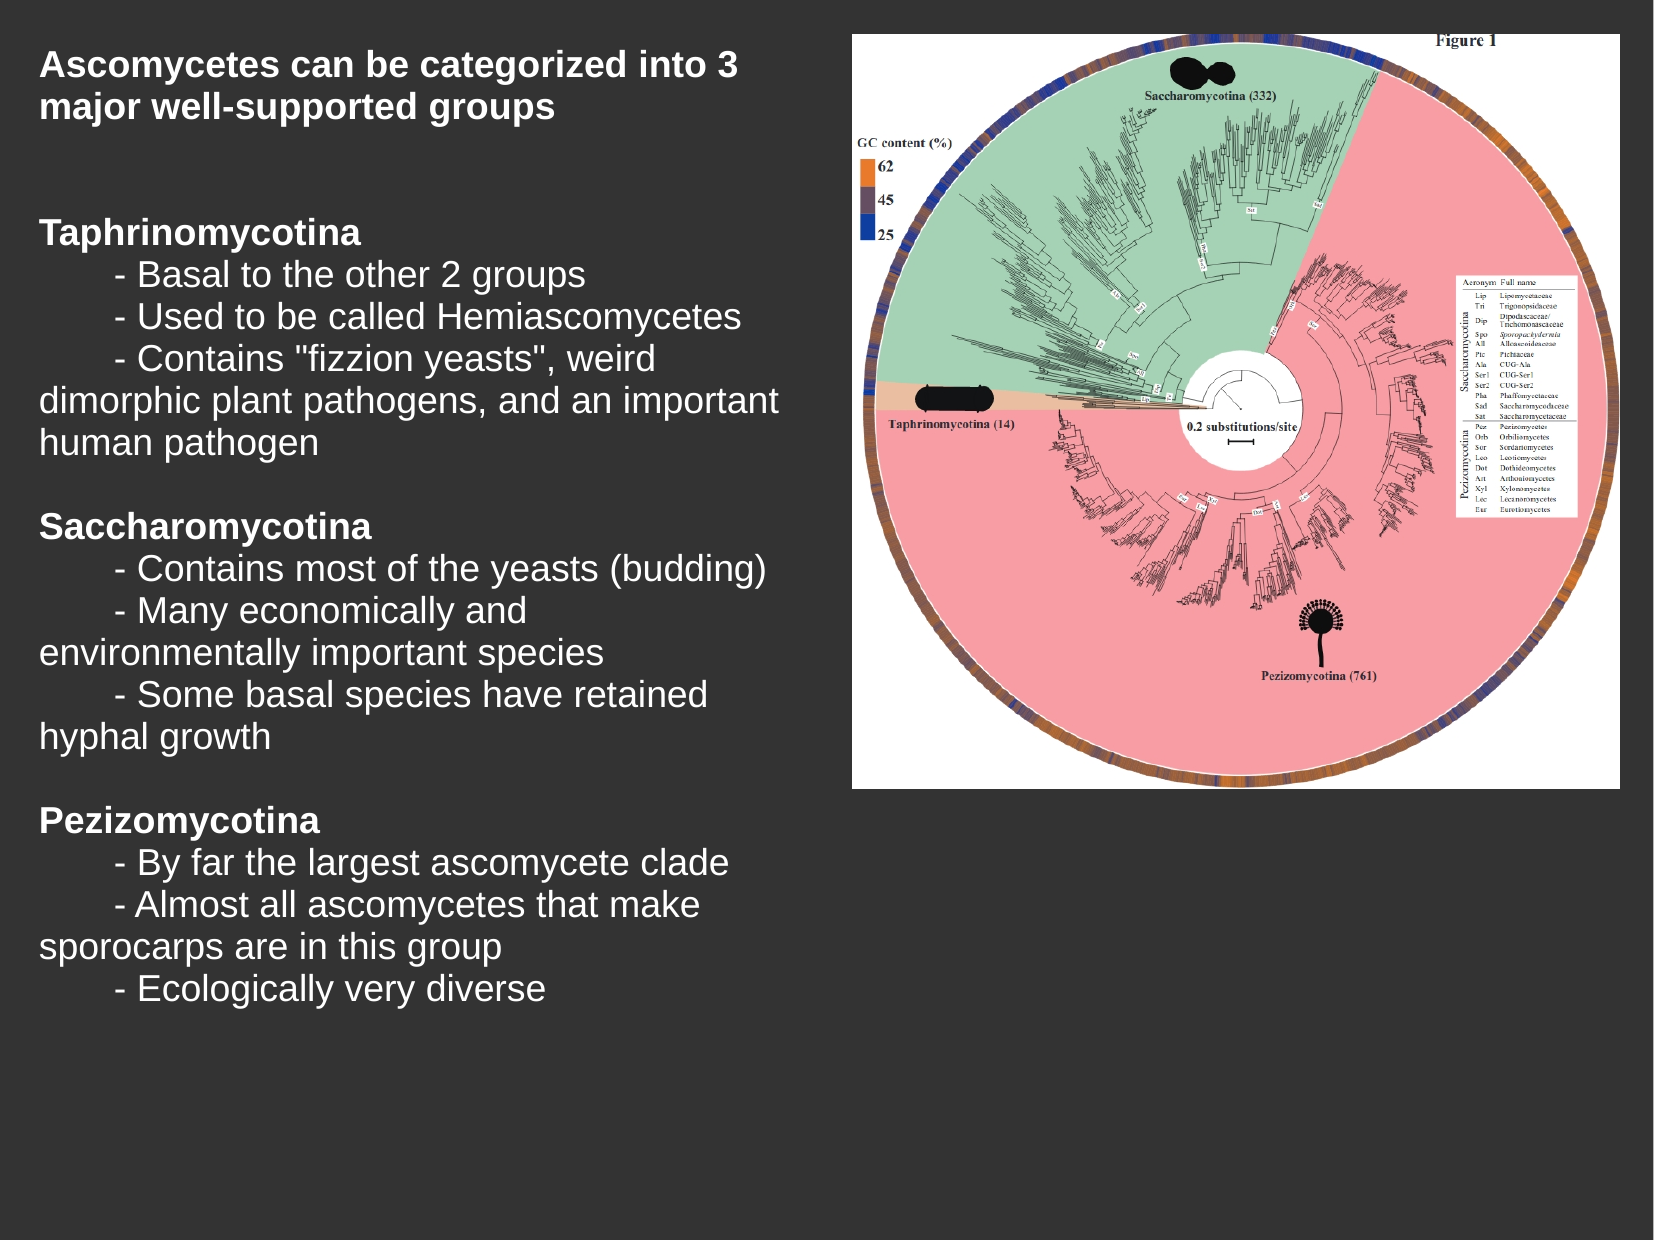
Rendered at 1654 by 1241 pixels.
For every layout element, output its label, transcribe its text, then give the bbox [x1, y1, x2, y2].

picture [852, 34, 1620, 789]
text_box Ascomycetes can be categorized into 3 major well-supported groups Taphrinomycotina - Basal to the other 2 groups - Used to be called Hemiascomycetes - Contains "fizzion yeasts", weird dimorphic plant pathogens, and an important human pathogen Saccharomycotina - Contains most of the yeasts (budding) - Many economically and environmentally important species - Some basal species have retained hyphal growth Pezizomycotina - By far the largest ascomycete clade - Almost all ascomycetes that make sporocarps are in this group - Ecologically very diverse [24, 36, 815, 1059]
